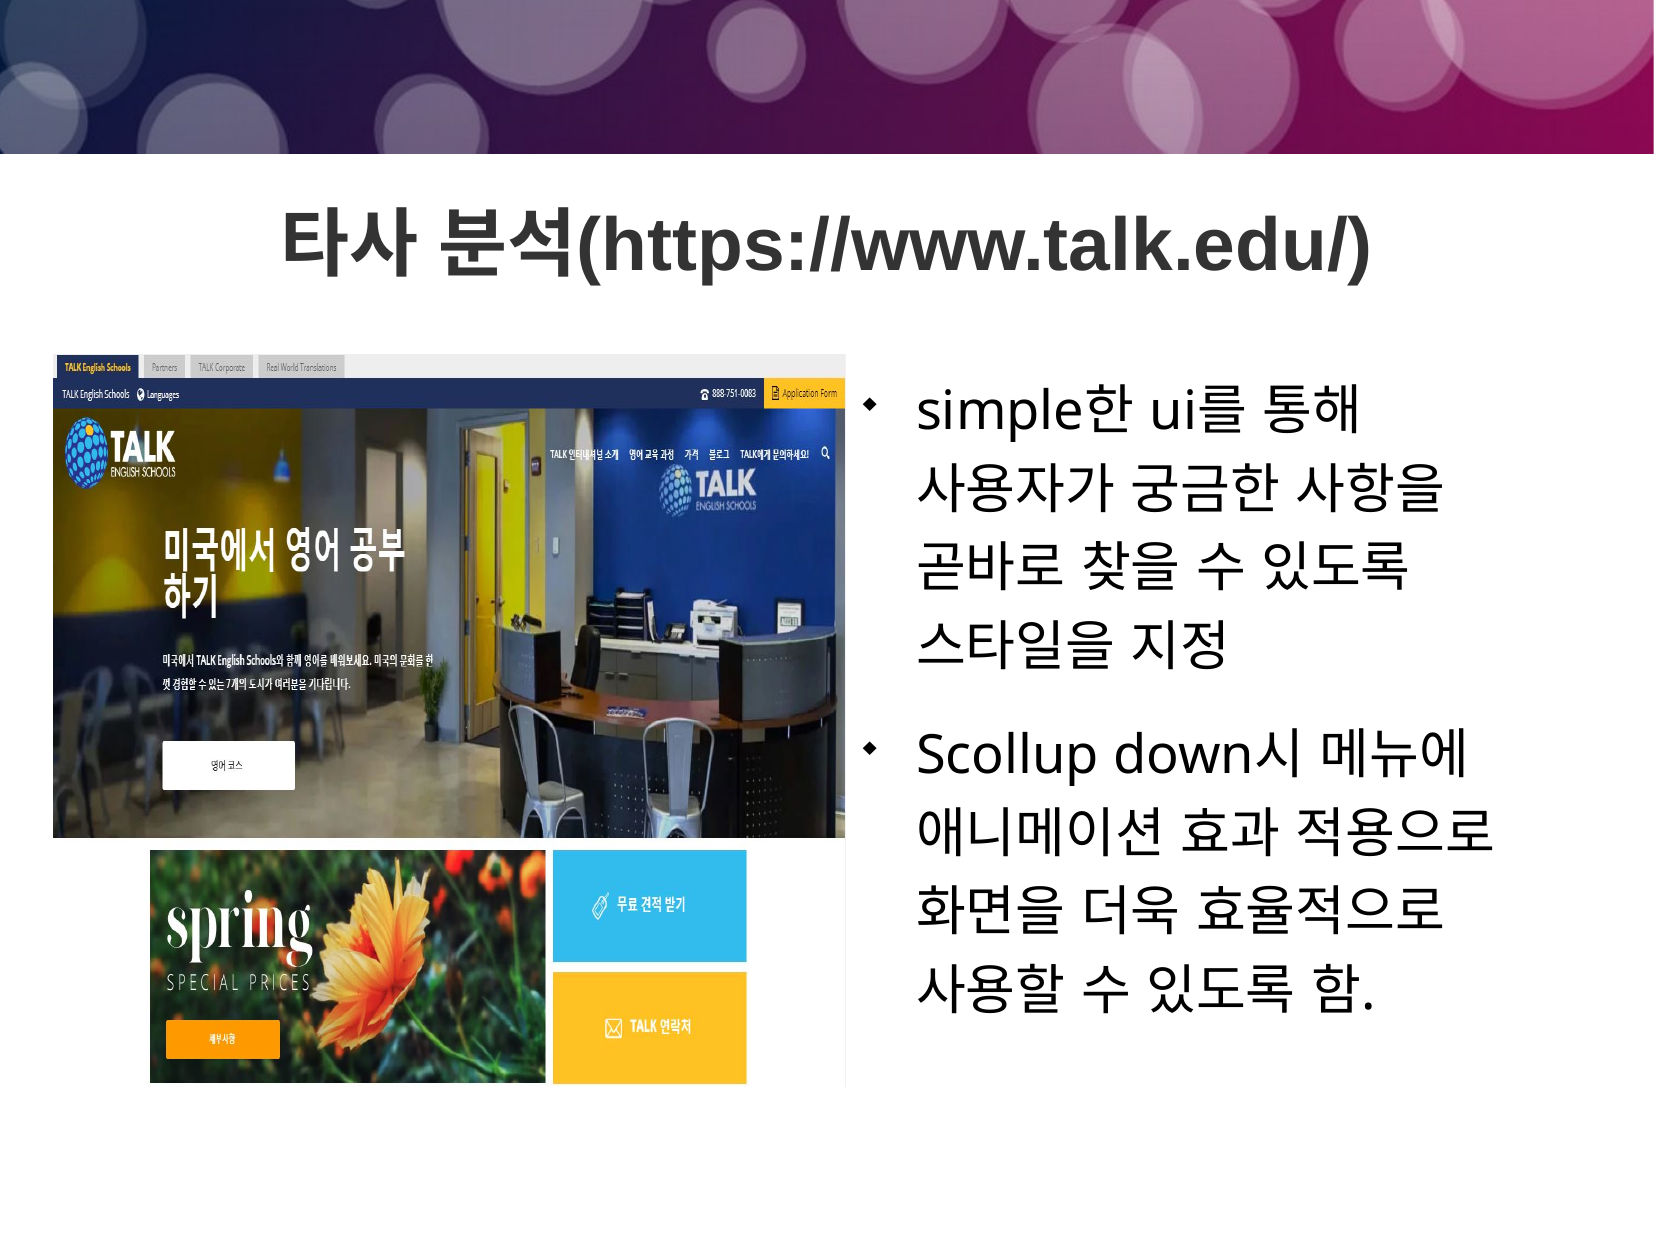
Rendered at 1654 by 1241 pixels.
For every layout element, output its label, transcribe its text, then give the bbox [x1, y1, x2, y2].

list simple한 ui를 통해 사용자가 궁금한 사항을 곧바로 찾을 수 있도록 스타일을 지정 Scollup down시 메뉴에 애니메이션 효과 적용으로 화면을 더욱 효율적으로 사용할 수 있도록 함. [845, 366, 1572, 1087]
picture [0, 0, 1654, 154]
title 타사 분석(https://www.talk.edu/) [82, 159, 1571, 331]
picture [53, 354, 846, 1087]
